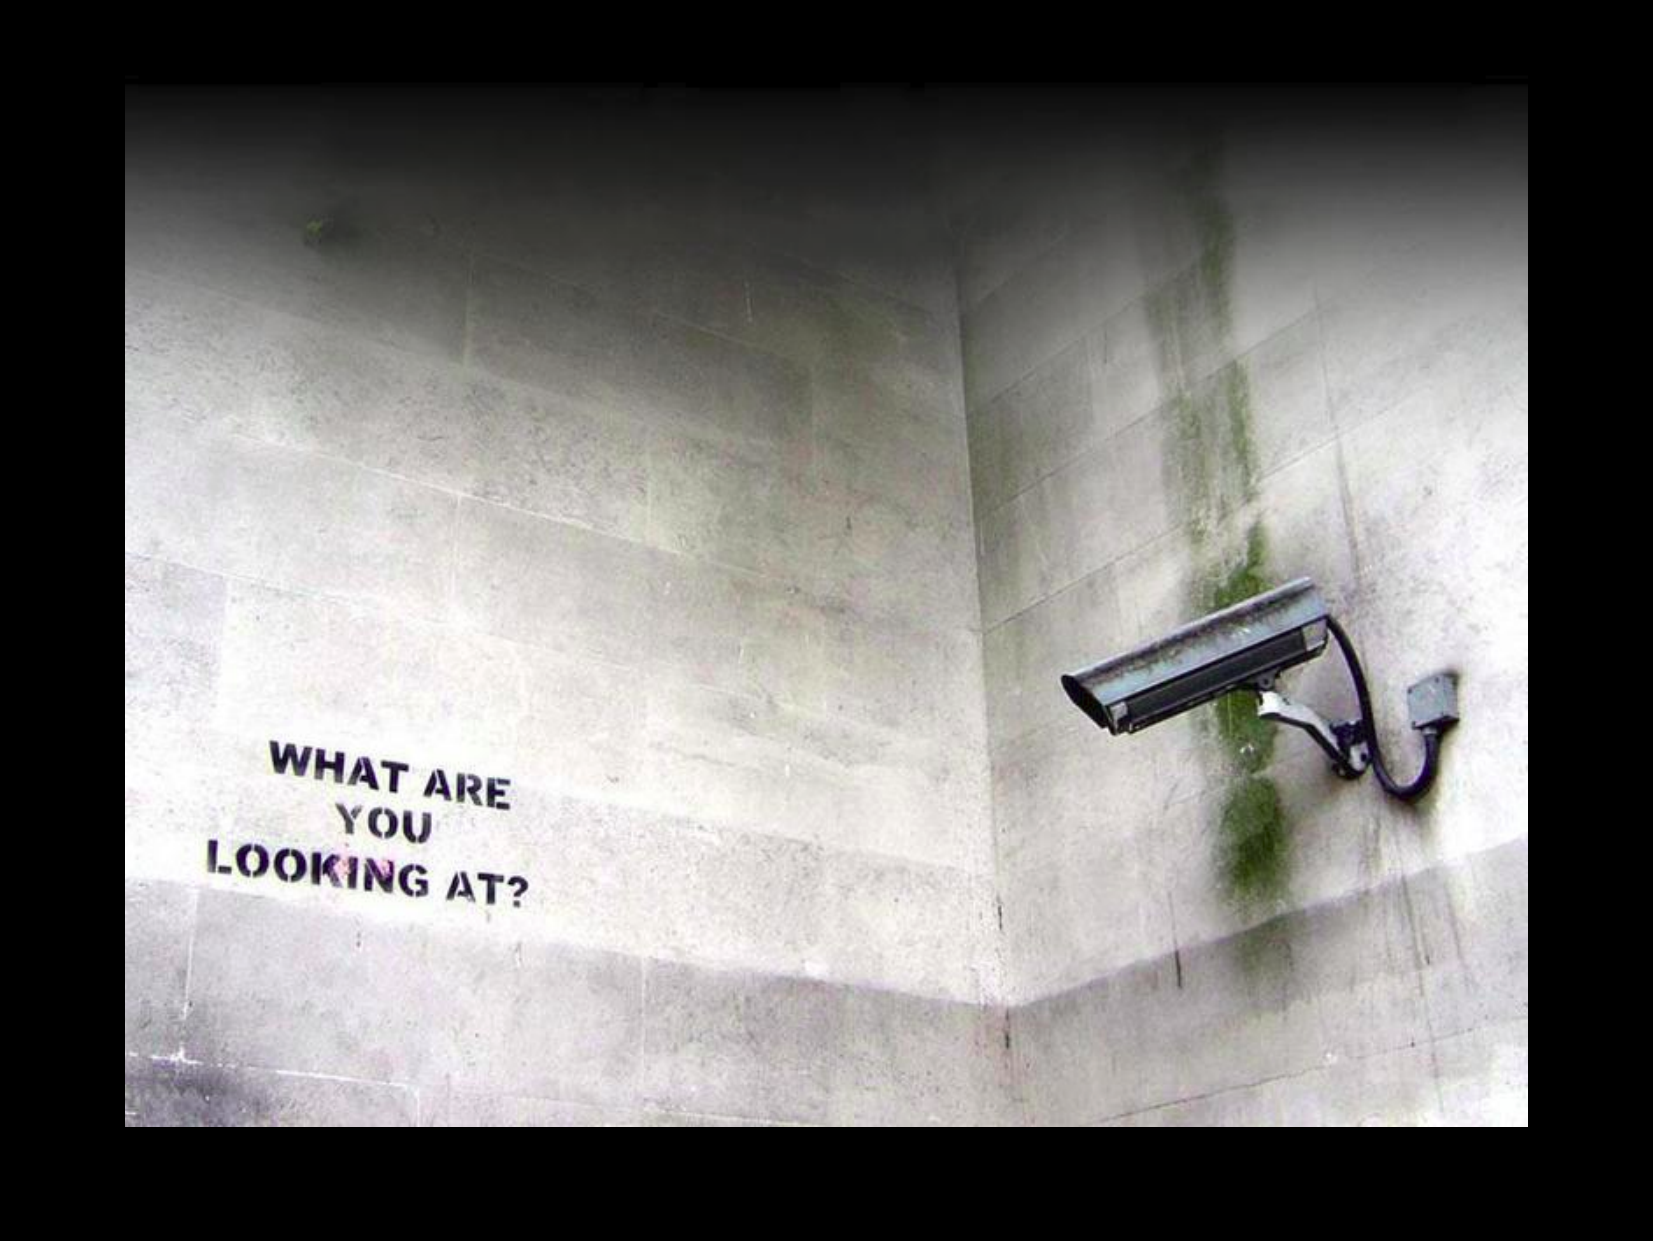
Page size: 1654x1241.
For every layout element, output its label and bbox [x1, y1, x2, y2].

picture [125, 74, 1528, 1127]
